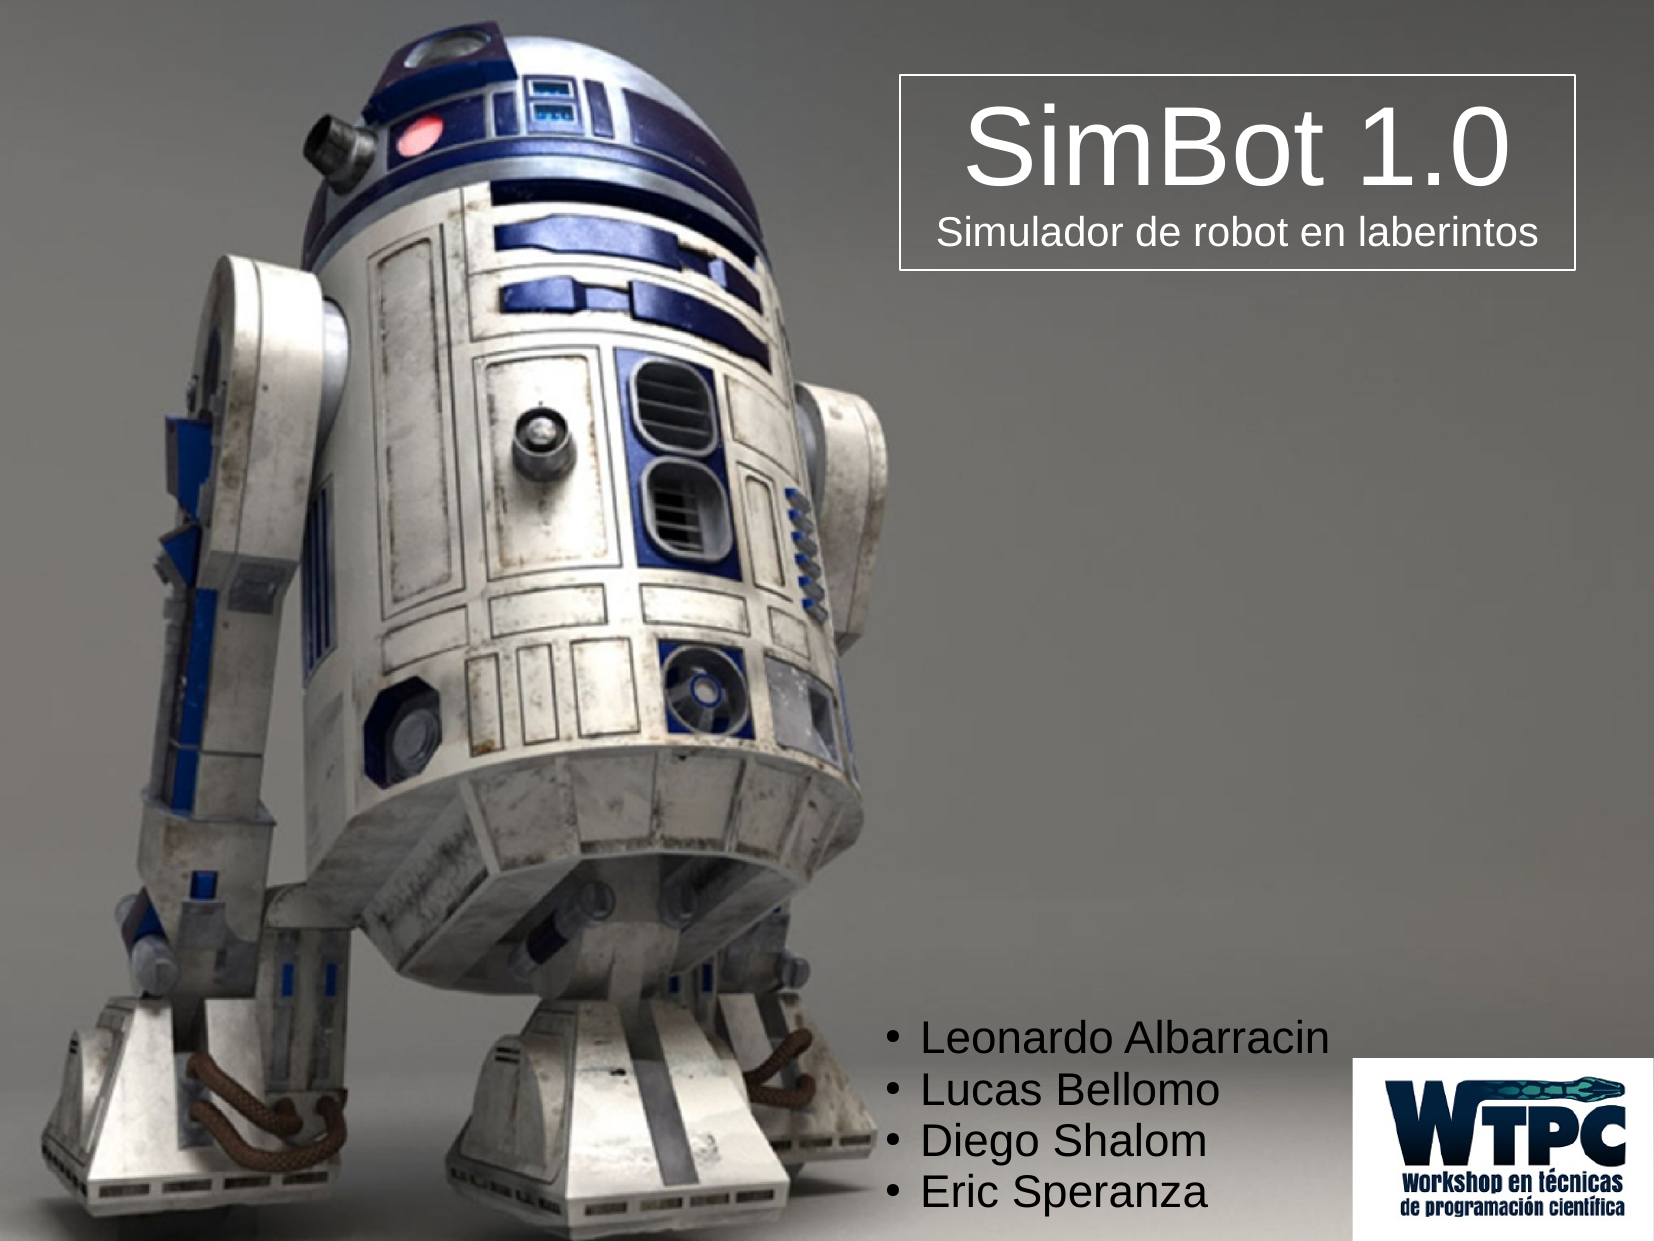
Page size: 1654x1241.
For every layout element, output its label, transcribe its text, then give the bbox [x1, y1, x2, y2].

text_box SimBot 1.0 Simulador de robot en laberintos [900, 75, 1576, 271]
text_box Leonardo Albarracin Lucas Bellomo Diego Shalom Eric Speranza [870, 1005, 1531, 1225]
picture [0, 0, 1654, 1241]
